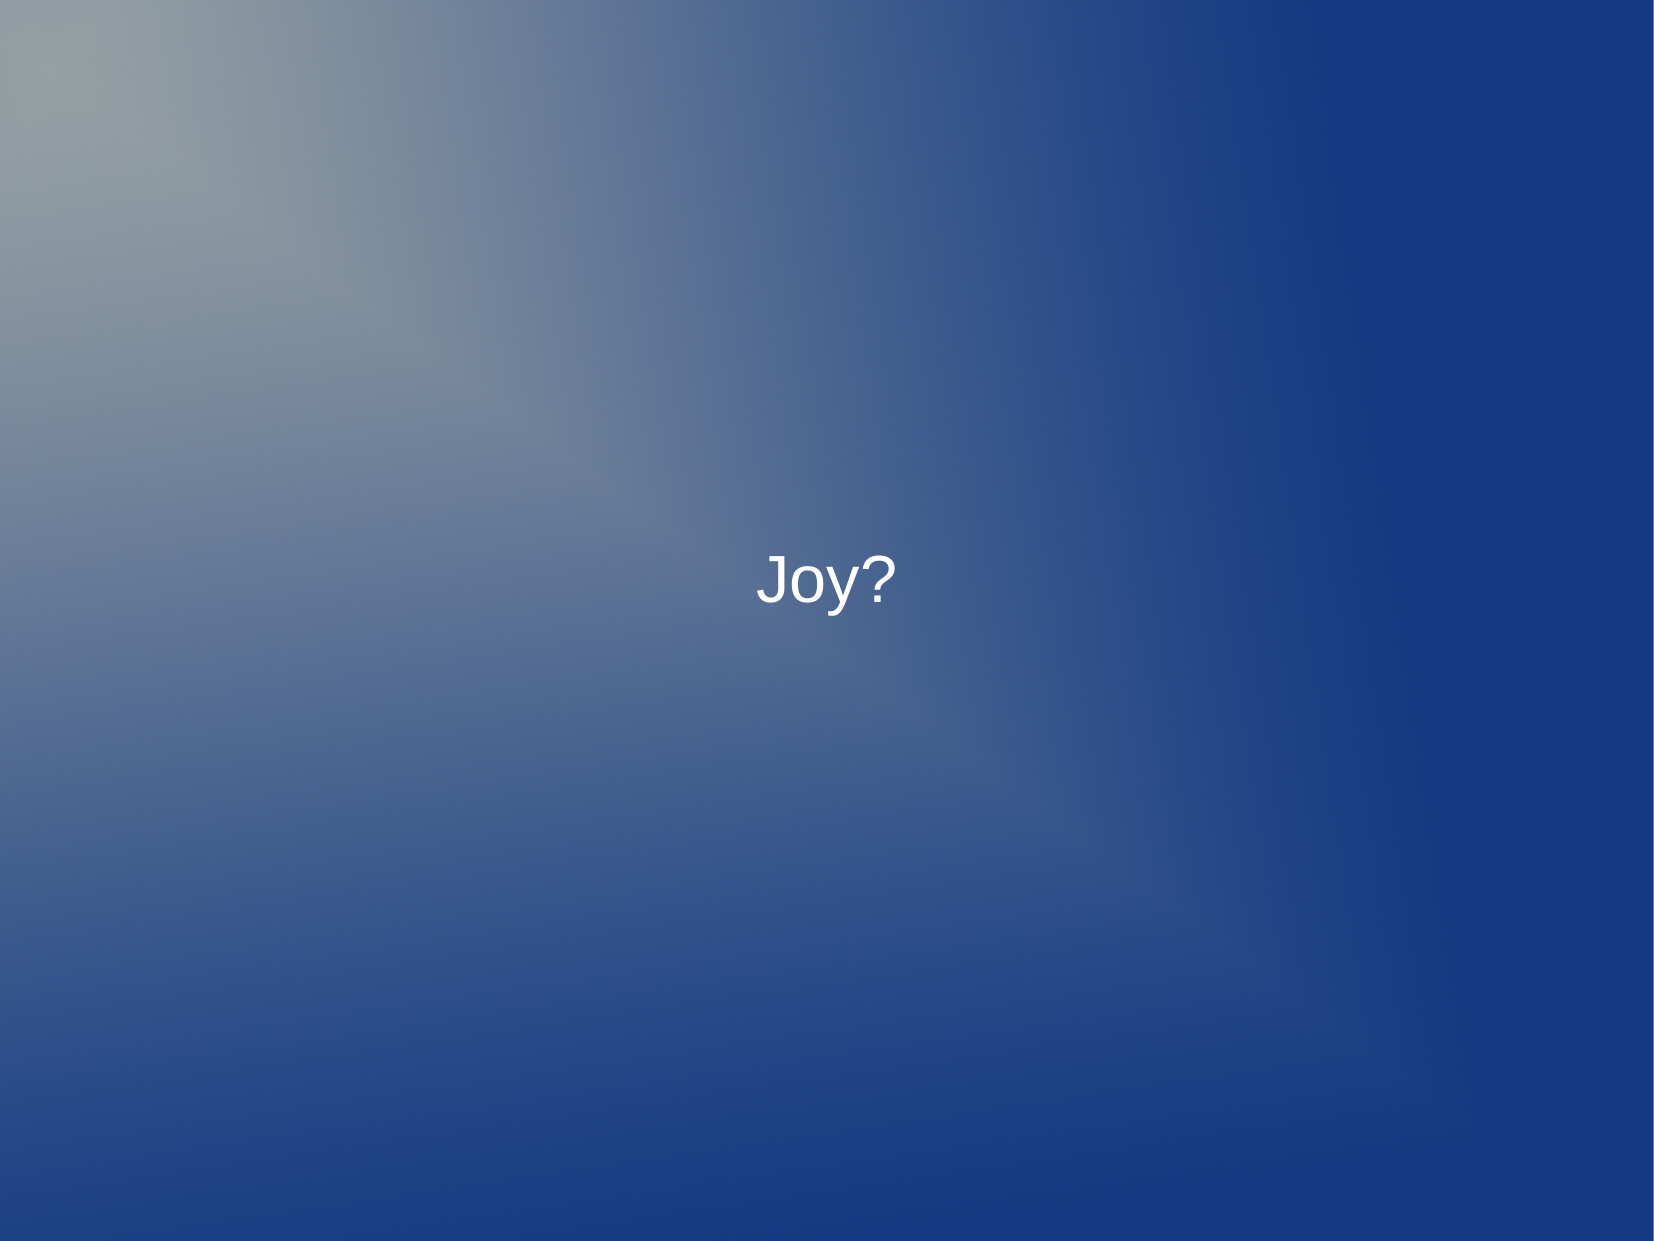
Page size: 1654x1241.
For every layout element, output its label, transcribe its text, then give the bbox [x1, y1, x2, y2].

subtitle Joy? [82, 49, 1571, 1109]
picture [0, 0, 1654, 1241]
